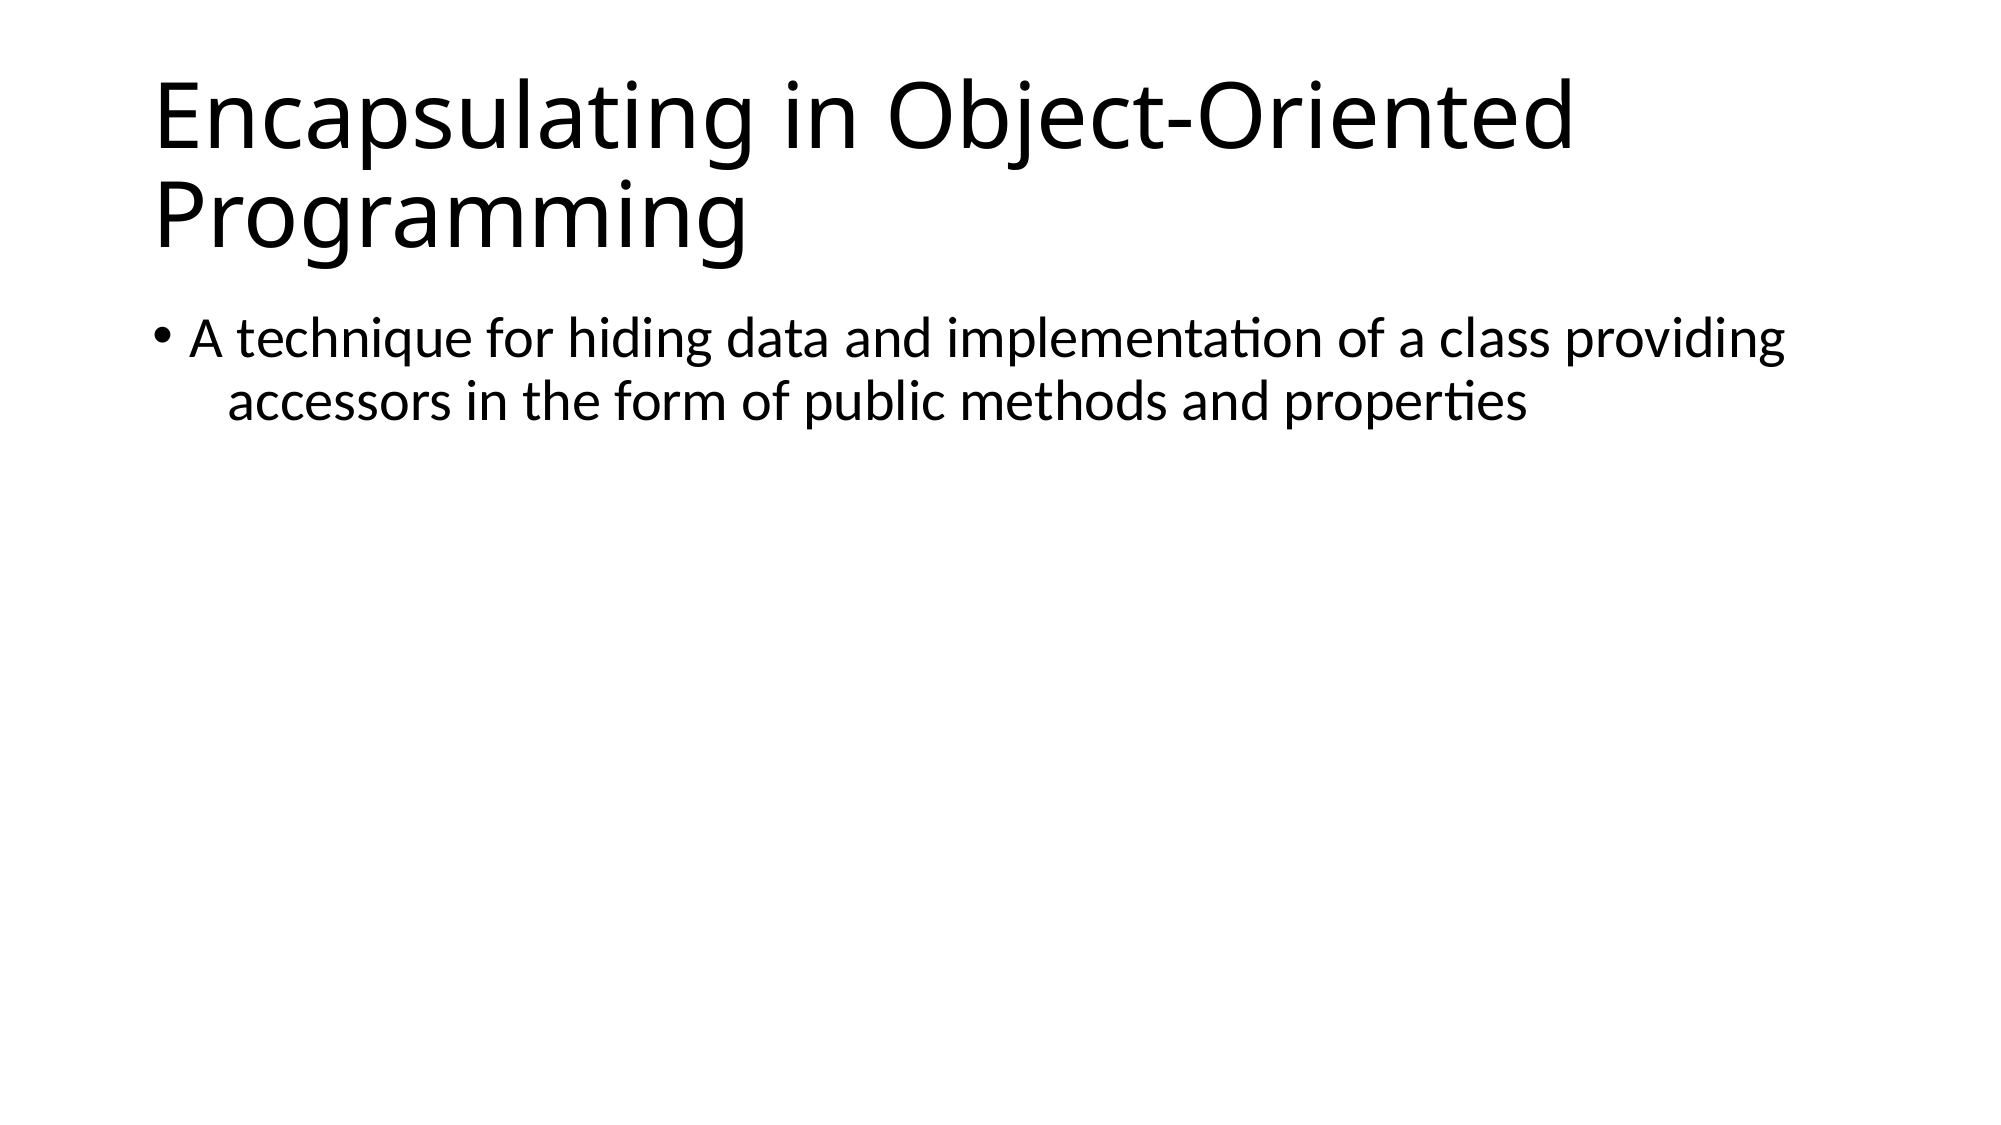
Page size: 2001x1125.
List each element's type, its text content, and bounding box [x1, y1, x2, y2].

title Encapsulating in Object-Oriented Programming [137, 59, 1863, 278]
list A technique for hiding data and implementation of a class providing accessors in the form of public methods and properties [137, 299, 1863, 1014]
